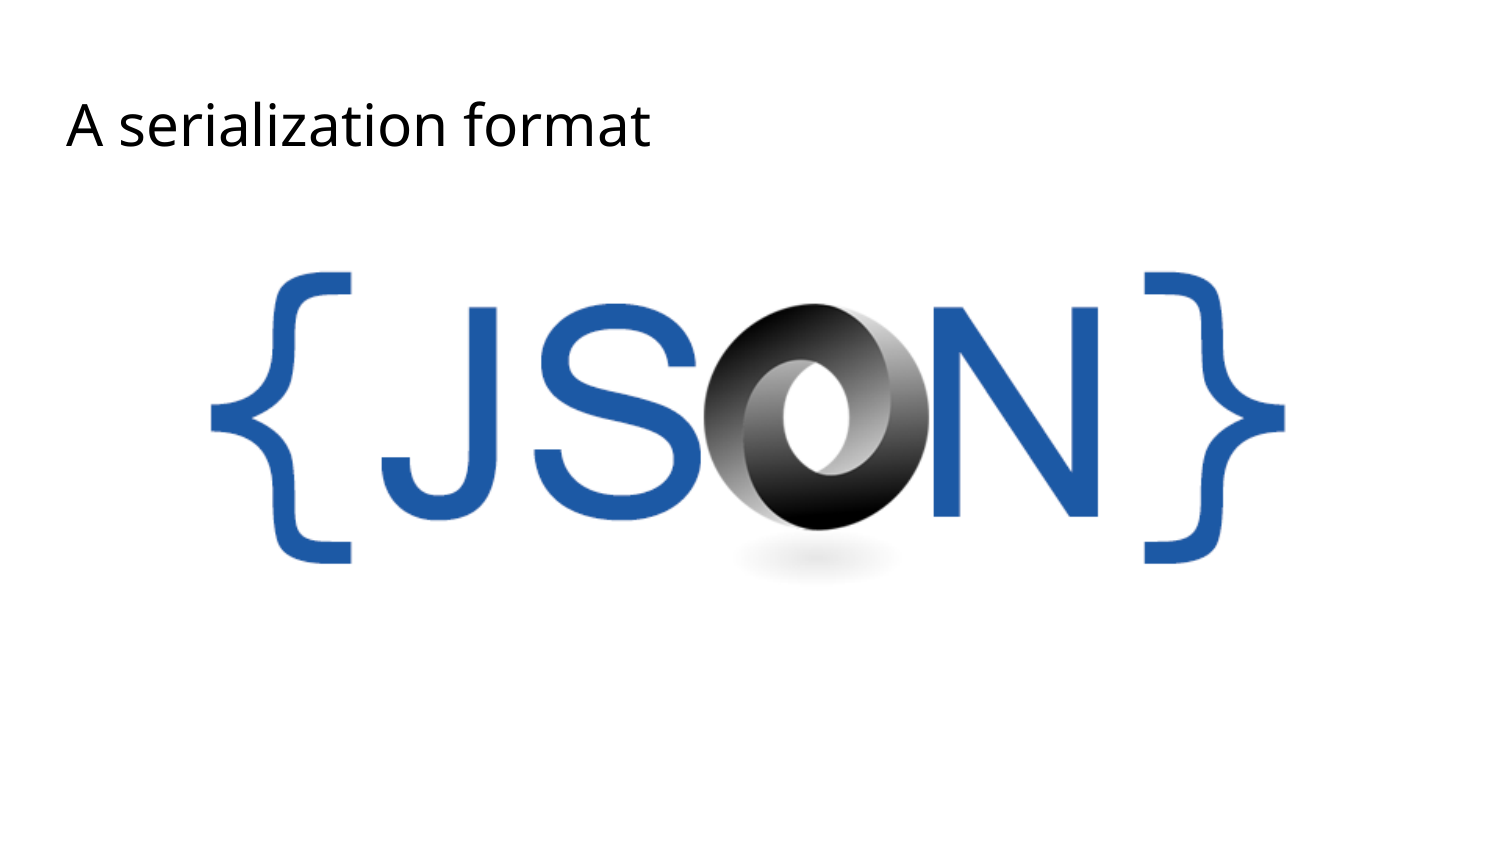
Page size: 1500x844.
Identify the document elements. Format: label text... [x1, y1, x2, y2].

title A serialization format [51, 72, 1449, 167]
picture [210, 163, 1289, 680]
